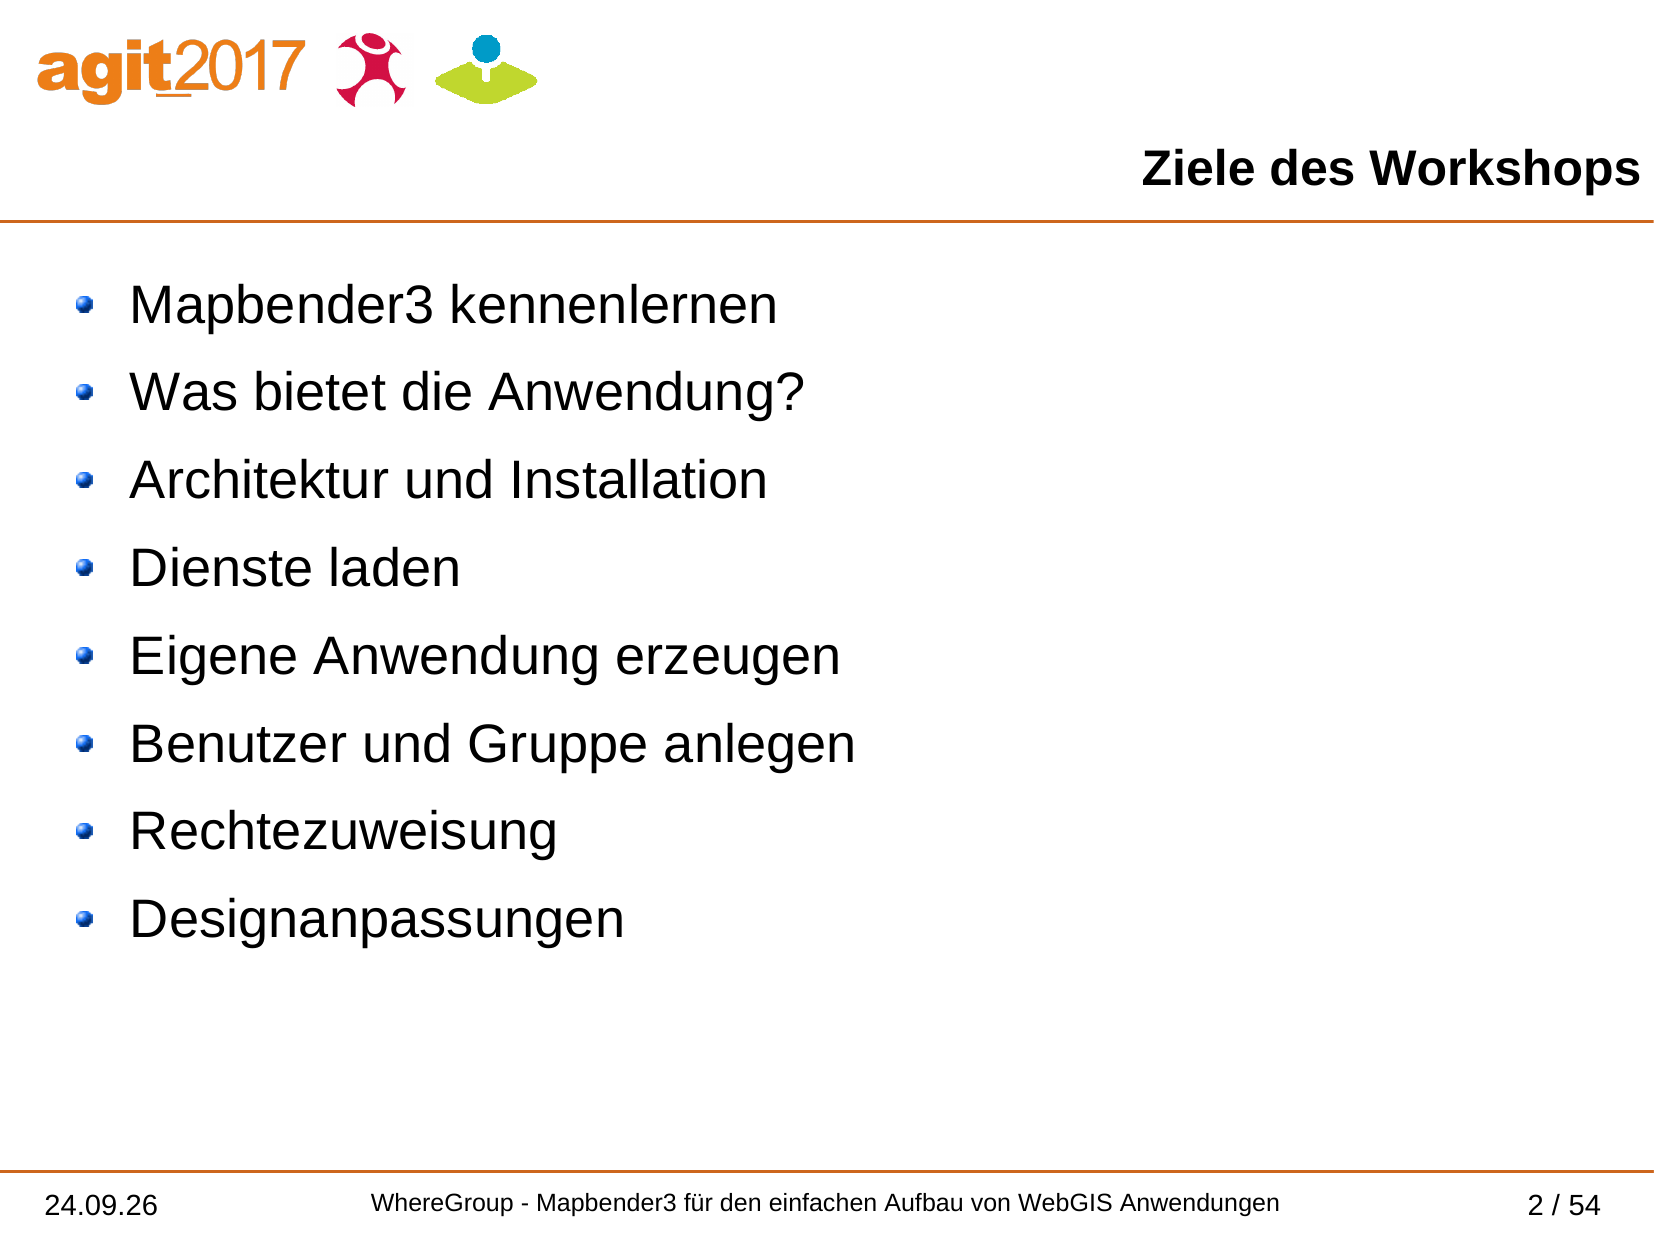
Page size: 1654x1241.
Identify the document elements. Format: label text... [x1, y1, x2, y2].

title Ziele des Workshops [153, 124, 1642, 213]
list Mapbender3 kennenlernen Was bietet die Anwendung? Architektur und Installation Dienste laden Eigene Anwendung erzeugen Benutzer und Gruppe anlegen Rechtezuweisung Designanpassungen [59, 274, 1548, 1093]
picture [435, 35, 538, 104]
picture [35, 23, 308, 107]
